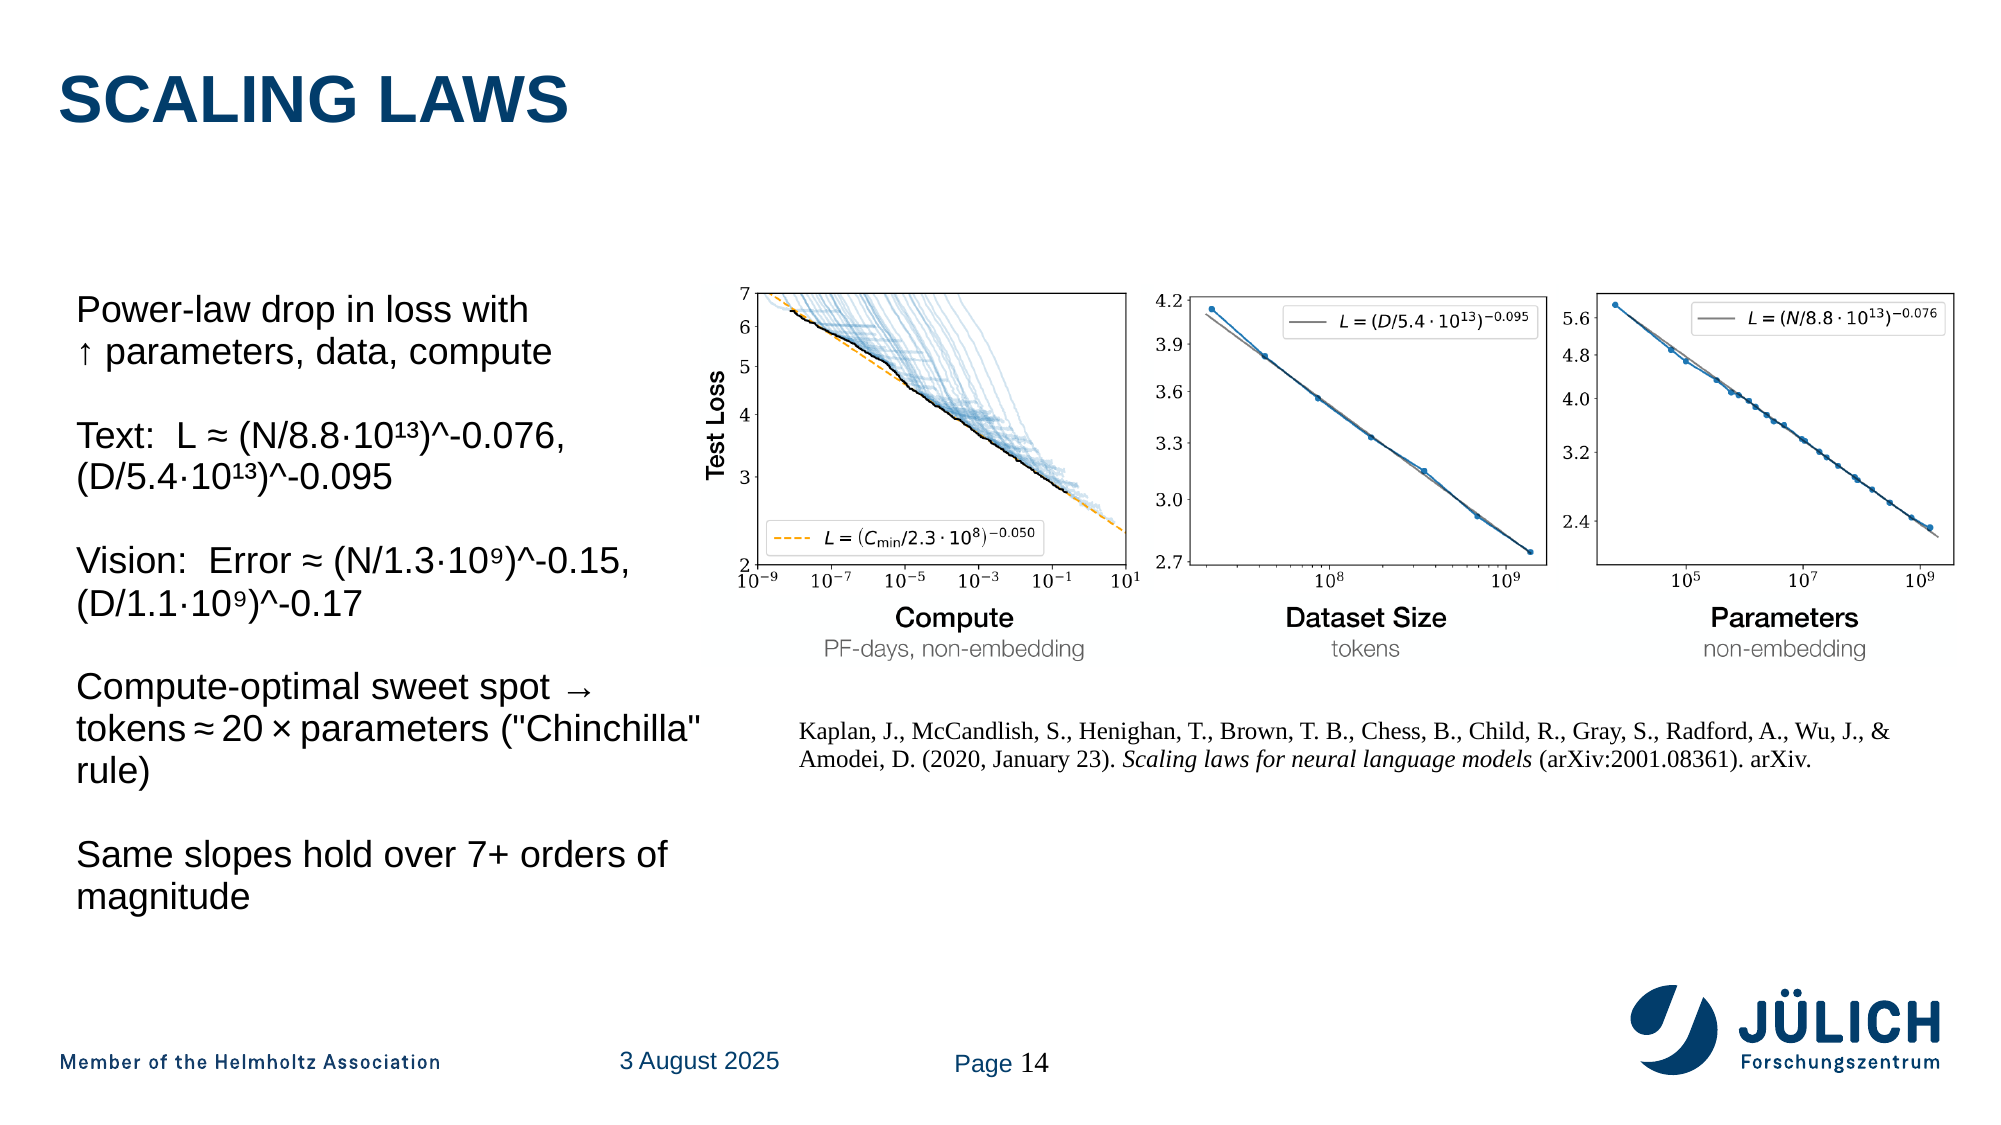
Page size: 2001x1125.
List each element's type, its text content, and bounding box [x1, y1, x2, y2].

text_box 3 August 2025 [619, 1047, 911, 1084]
text_box Power‑law drop in loss with ↑ parameters, data, compute Text: L ≈ (N/8.8·10¹³)^‑0.076, (D/5.4·10¹³)^‑0.095 Vision: Error ≈ (N/1.3·10⁹)^‑0.15, (D/1.1·10⁹)^‑0.17 Compute‑optimal sweet spot → tokens ≈ 20 × parameters ("Chinchilla" rule) Same slopes hold over 7+ orders of magnitude [60, 280, 731, 980]
slide_number Page [954, 1047, 1073, 1084]
picture [683, 280, 1978, 686]
text_box Kaplan, J., McCandlish, S., Henighan, T., Brown, T. B., Chess, B., Child, R., Gray, S., Radford, A., Wu, J., & Amodei, D. (2020, January 23). Scaling laws for neural language models (arXiv:2001.08361). arXiv. [783, 709, 1967, 786]
title Scaling laws [59, 53, 1938, 238]
